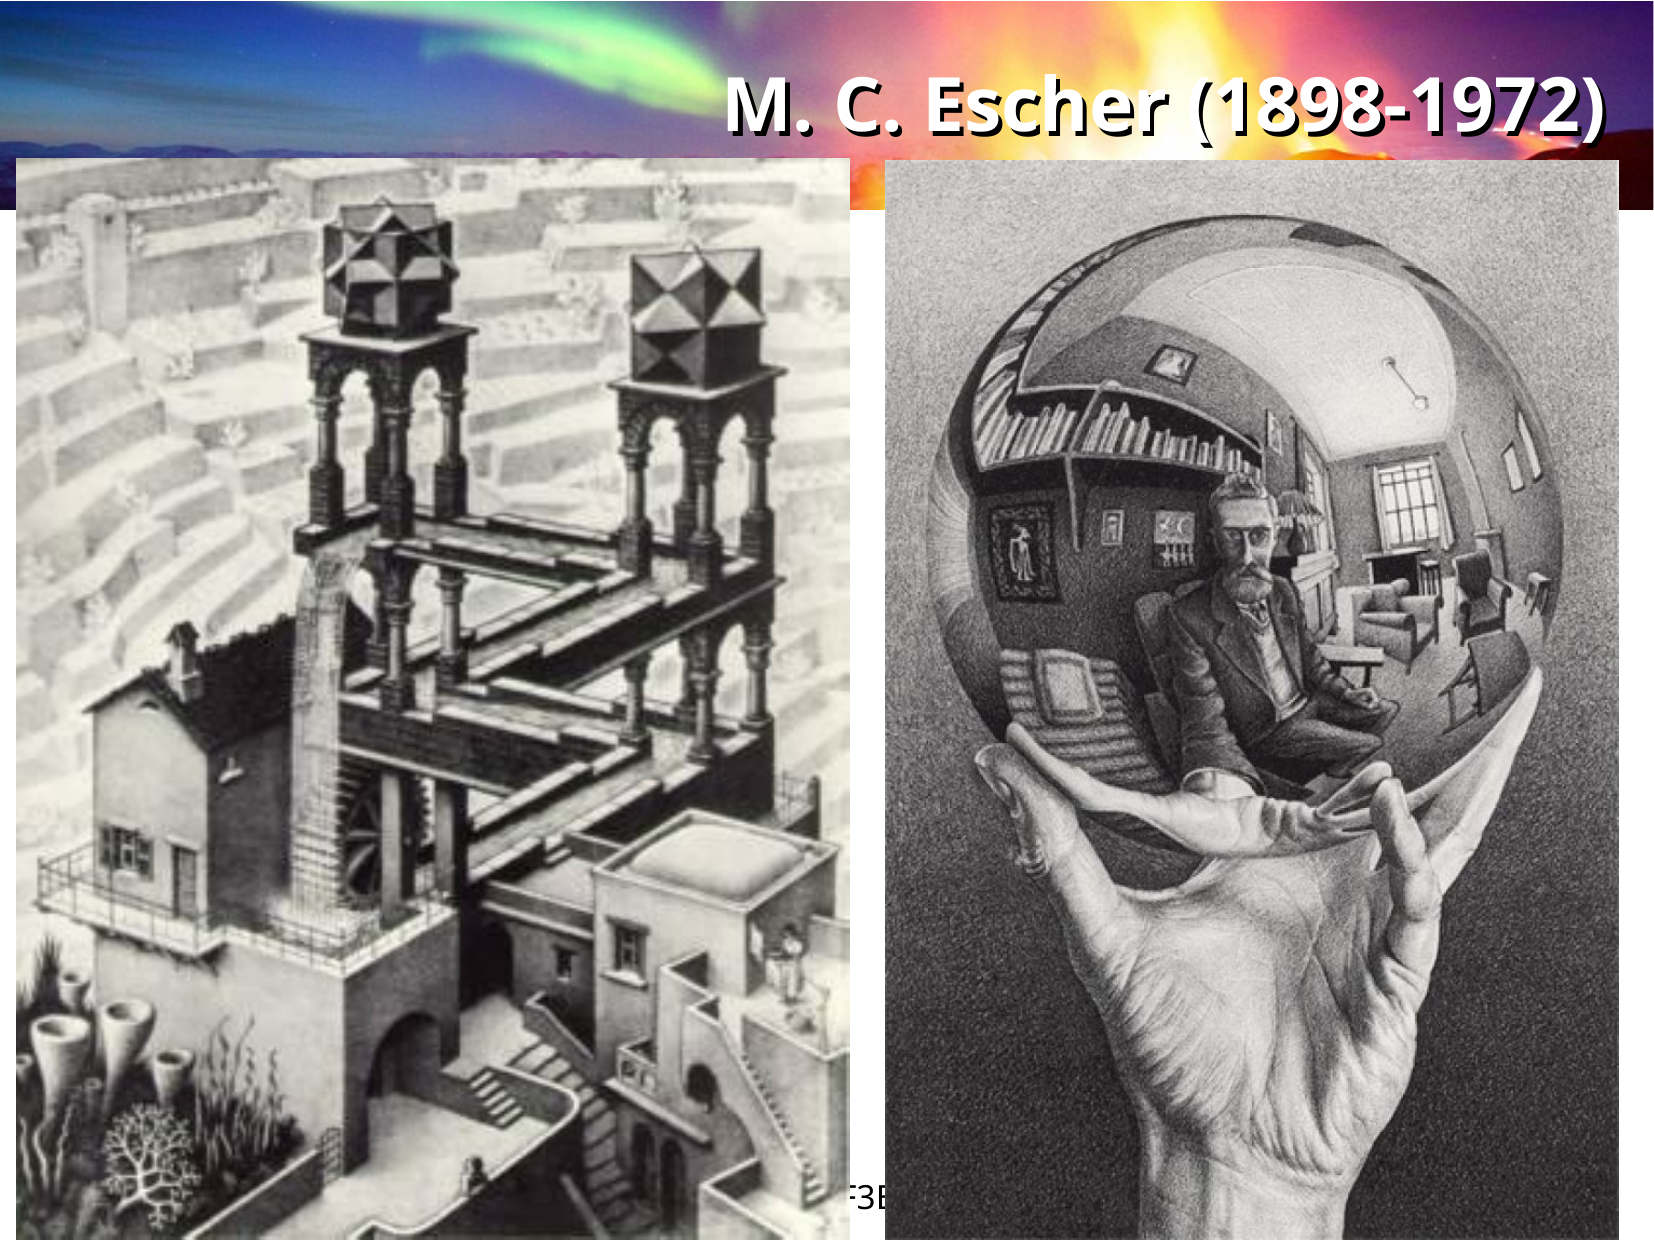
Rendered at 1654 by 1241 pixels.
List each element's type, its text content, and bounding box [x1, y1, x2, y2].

title M. C. Escher (1898-1972) [45, 15, 1607, 191]
picture [0, 1, 1654, 1240]
